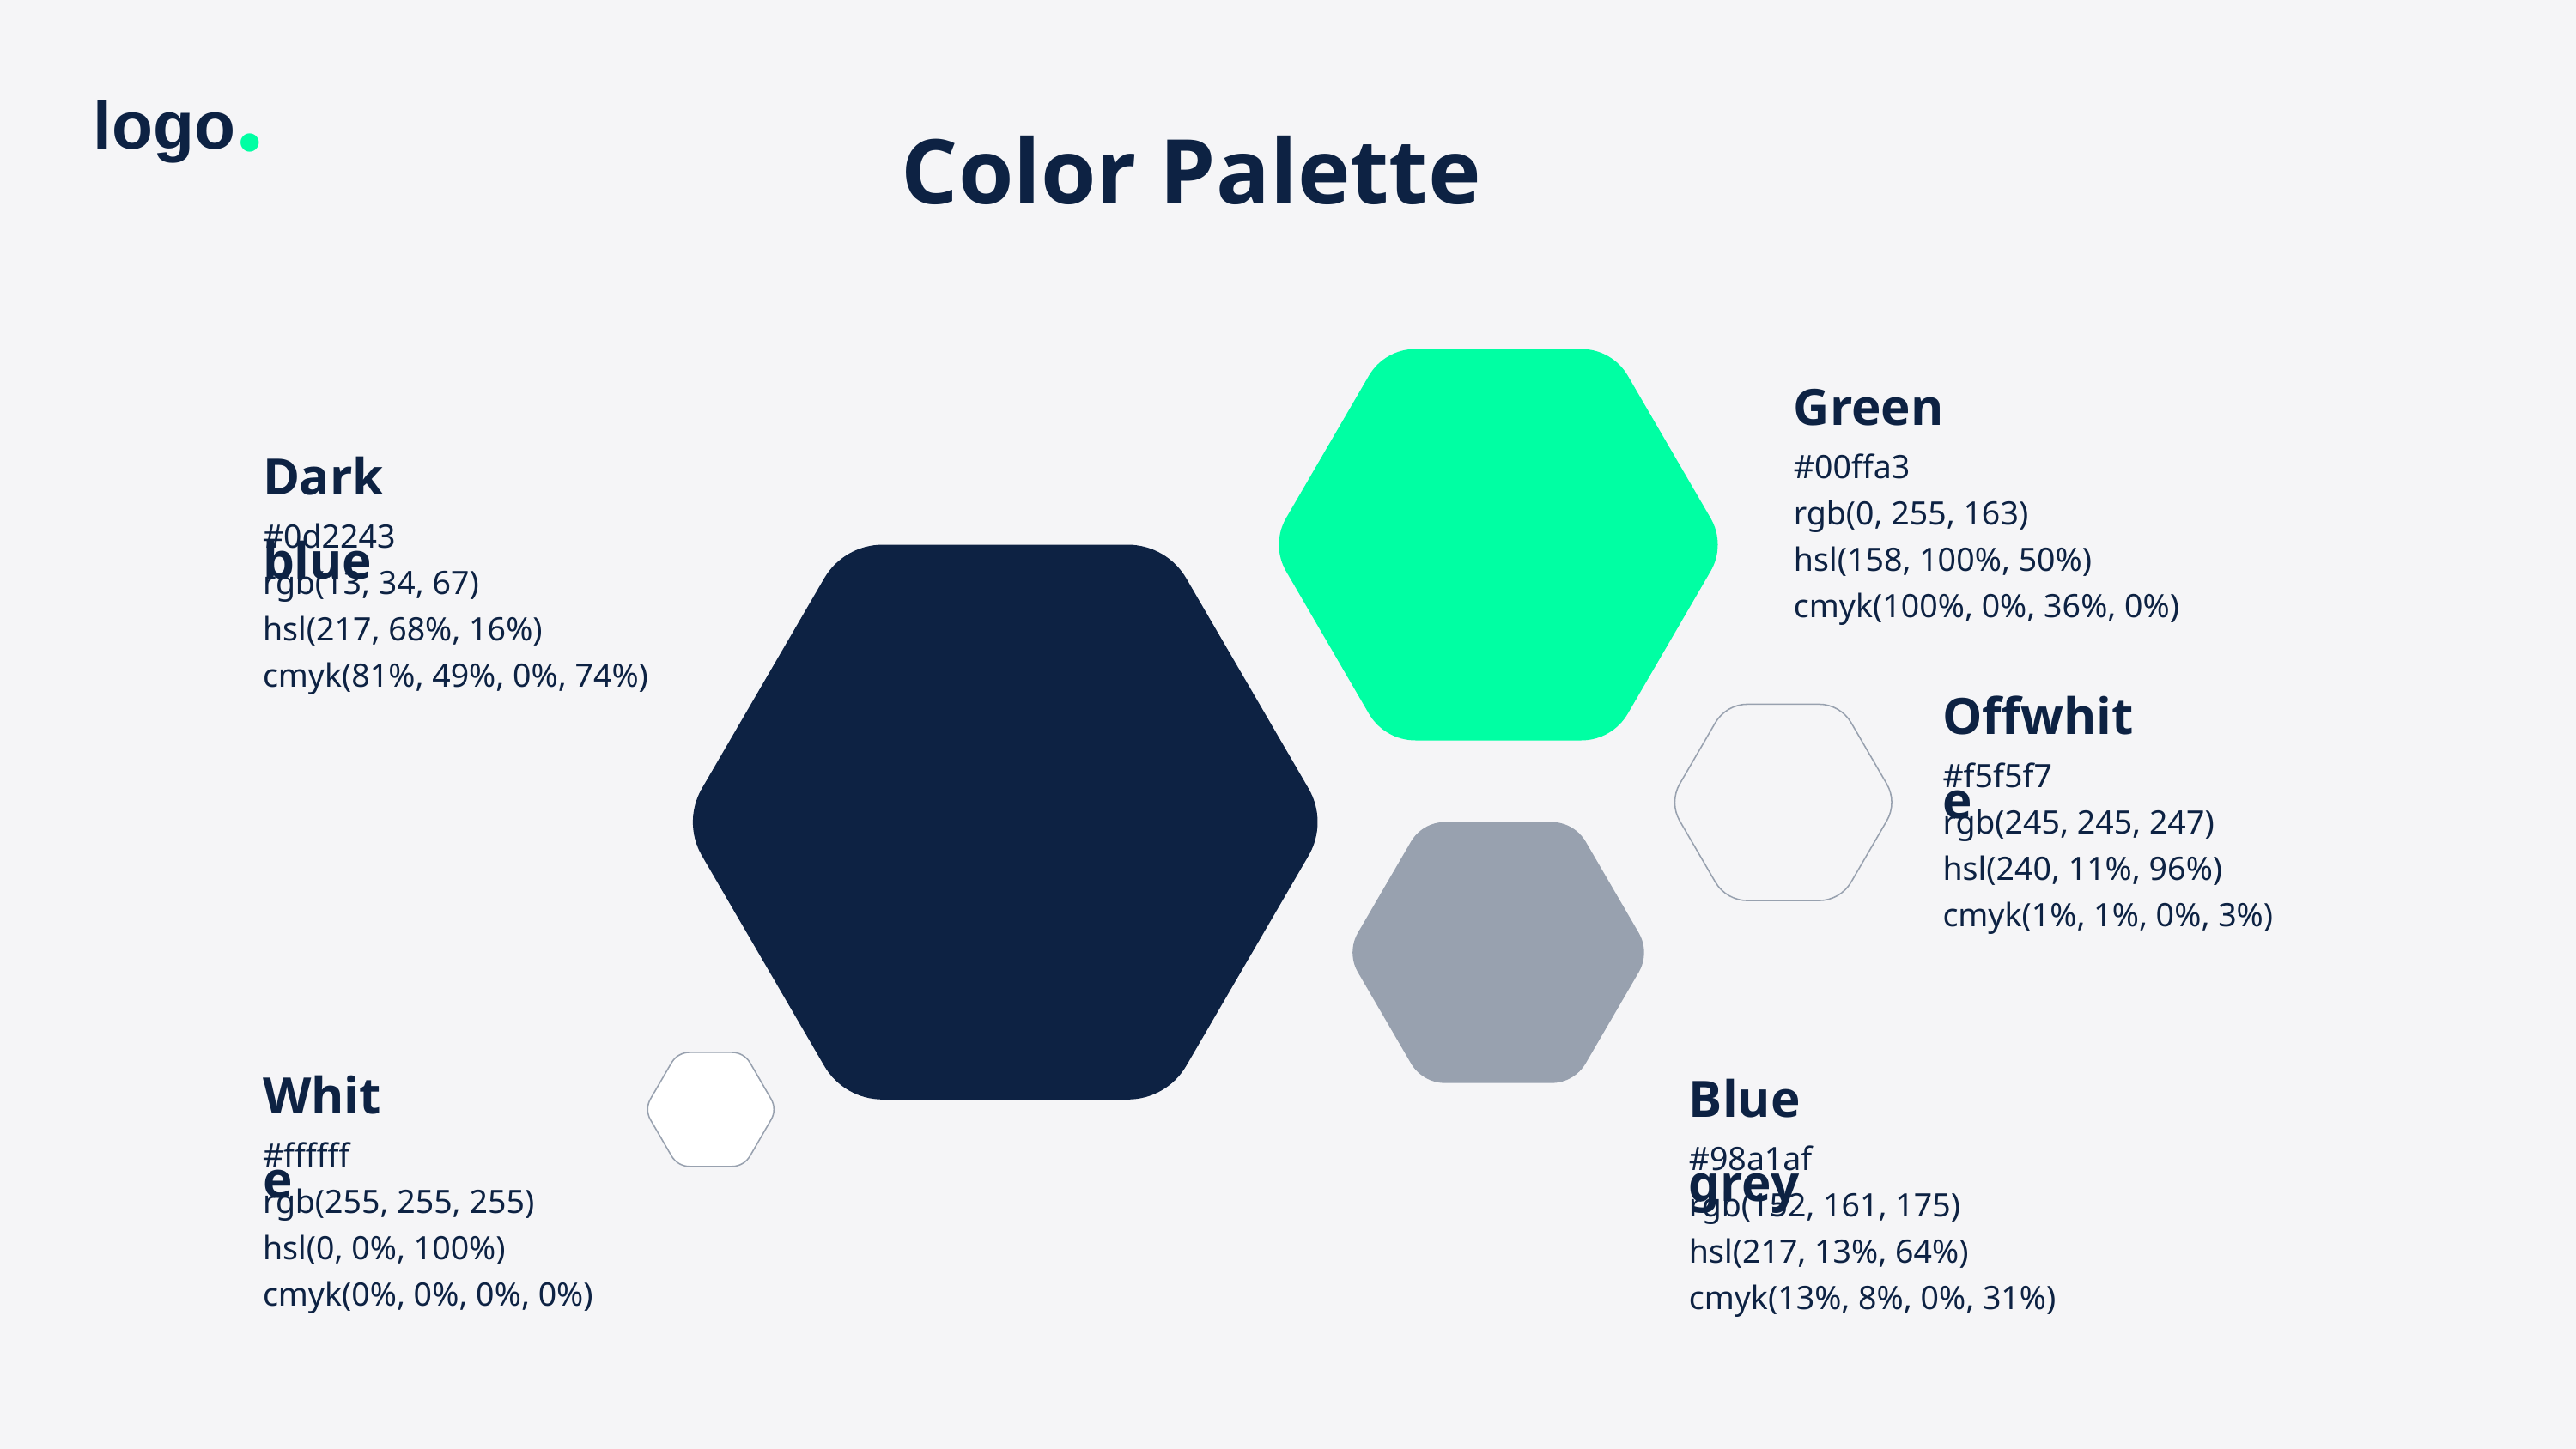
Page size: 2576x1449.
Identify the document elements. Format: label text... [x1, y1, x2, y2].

text_box [692, 544, 1318, 1100]
text_box Offwhite [1942, 660, 2159, 748]
text_box White [263, 1039, 410, 1126]
text_box [647, 1052, 775, 1167]
text_box [1279, 349, 1718, 741]
text_box Color Palette [713, 92, 1670, 221]
text_box [1674, 704, 1893, 901]
text_box Dark blue [263, 421, 497, 508]
text_box #98a1af rgb(152, 161, 175) hsl(217, 13%, 64%) cmyk(13%, 8%, 0%, 31%) [1688, 1130, 2137, 1316]
text_box Blue grey [1688, 1043, 1921, 1130]
text_box #0d2243 rgb(13, 34, 67) hsl(217, 68%, 16%) cmyk(81%, 49%, 0%, 74%) [263, 508, 711, 694]
text_box #00ffa3 rgb(0, 255, 163) hsl(158, 100%, 50%) cmyk(100%, 0%, 36%, 0%) [1793, 439, 2415, 625]
text_box • [238, 81, 253, 179]
text_box logo [165, 118, 180, 142]
text_box Green [1793, 351, 1945, 436]
text_box [1352, 822, 1644, 1083]
text_box logo [94, 65, 248, 163]
text_box #ffffff rgb(255, 255, 255) hsl(0, 0%, 100%) cmyk(0%, 0%, 0%, 0%) [263, 1126, 711, 1313]
text_box #f5f5f7 rgb(245, 245, 247) hsl(240, 11%, 96%) cmyk(1%, 1%, 0%, 3%) [1942, 748, 2391, 934]
